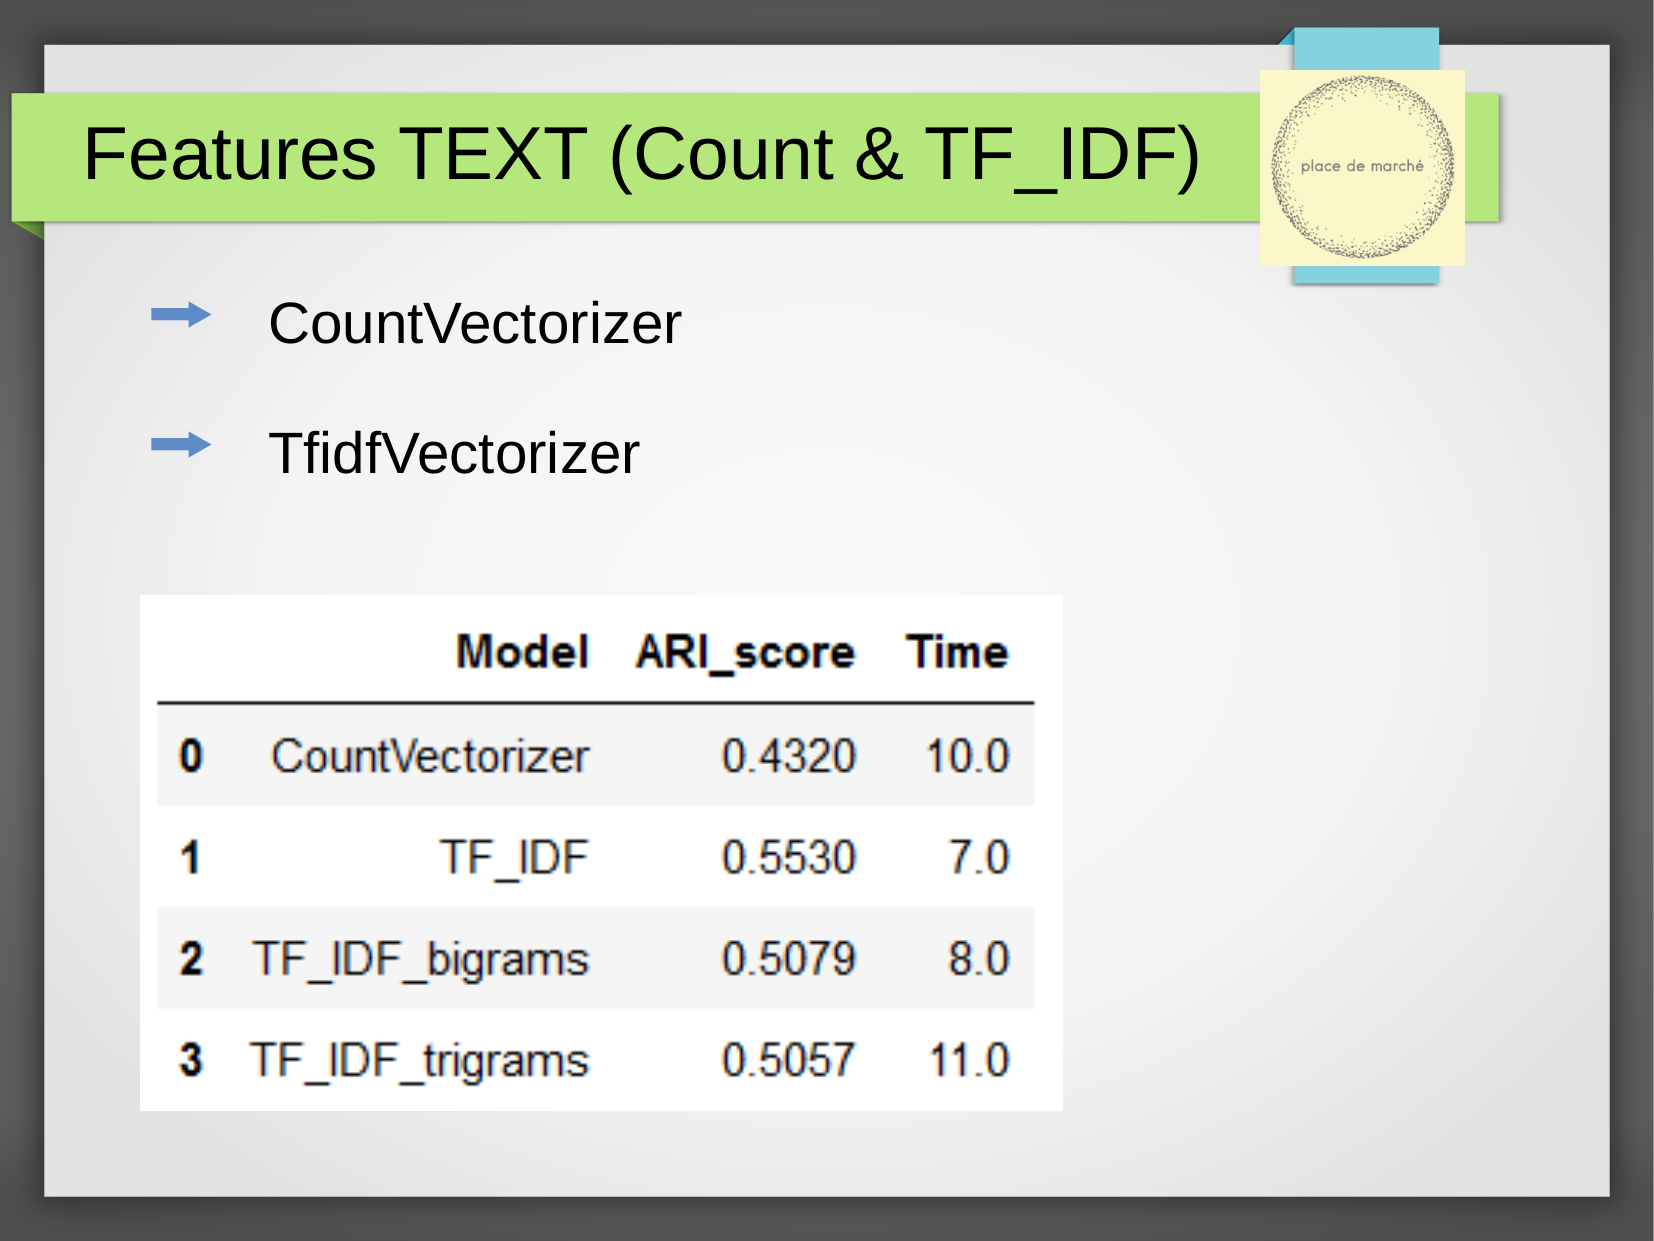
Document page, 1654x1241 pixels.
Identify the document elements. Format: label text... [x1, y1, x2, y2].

title Features TEXT (Count & TF_IDF) [82, 94, 1260, 213]
text_box CountVectorizer TfidfVectorizer [129, 283, 1146, 494]
picture [0, 0, 1654, 1241]
